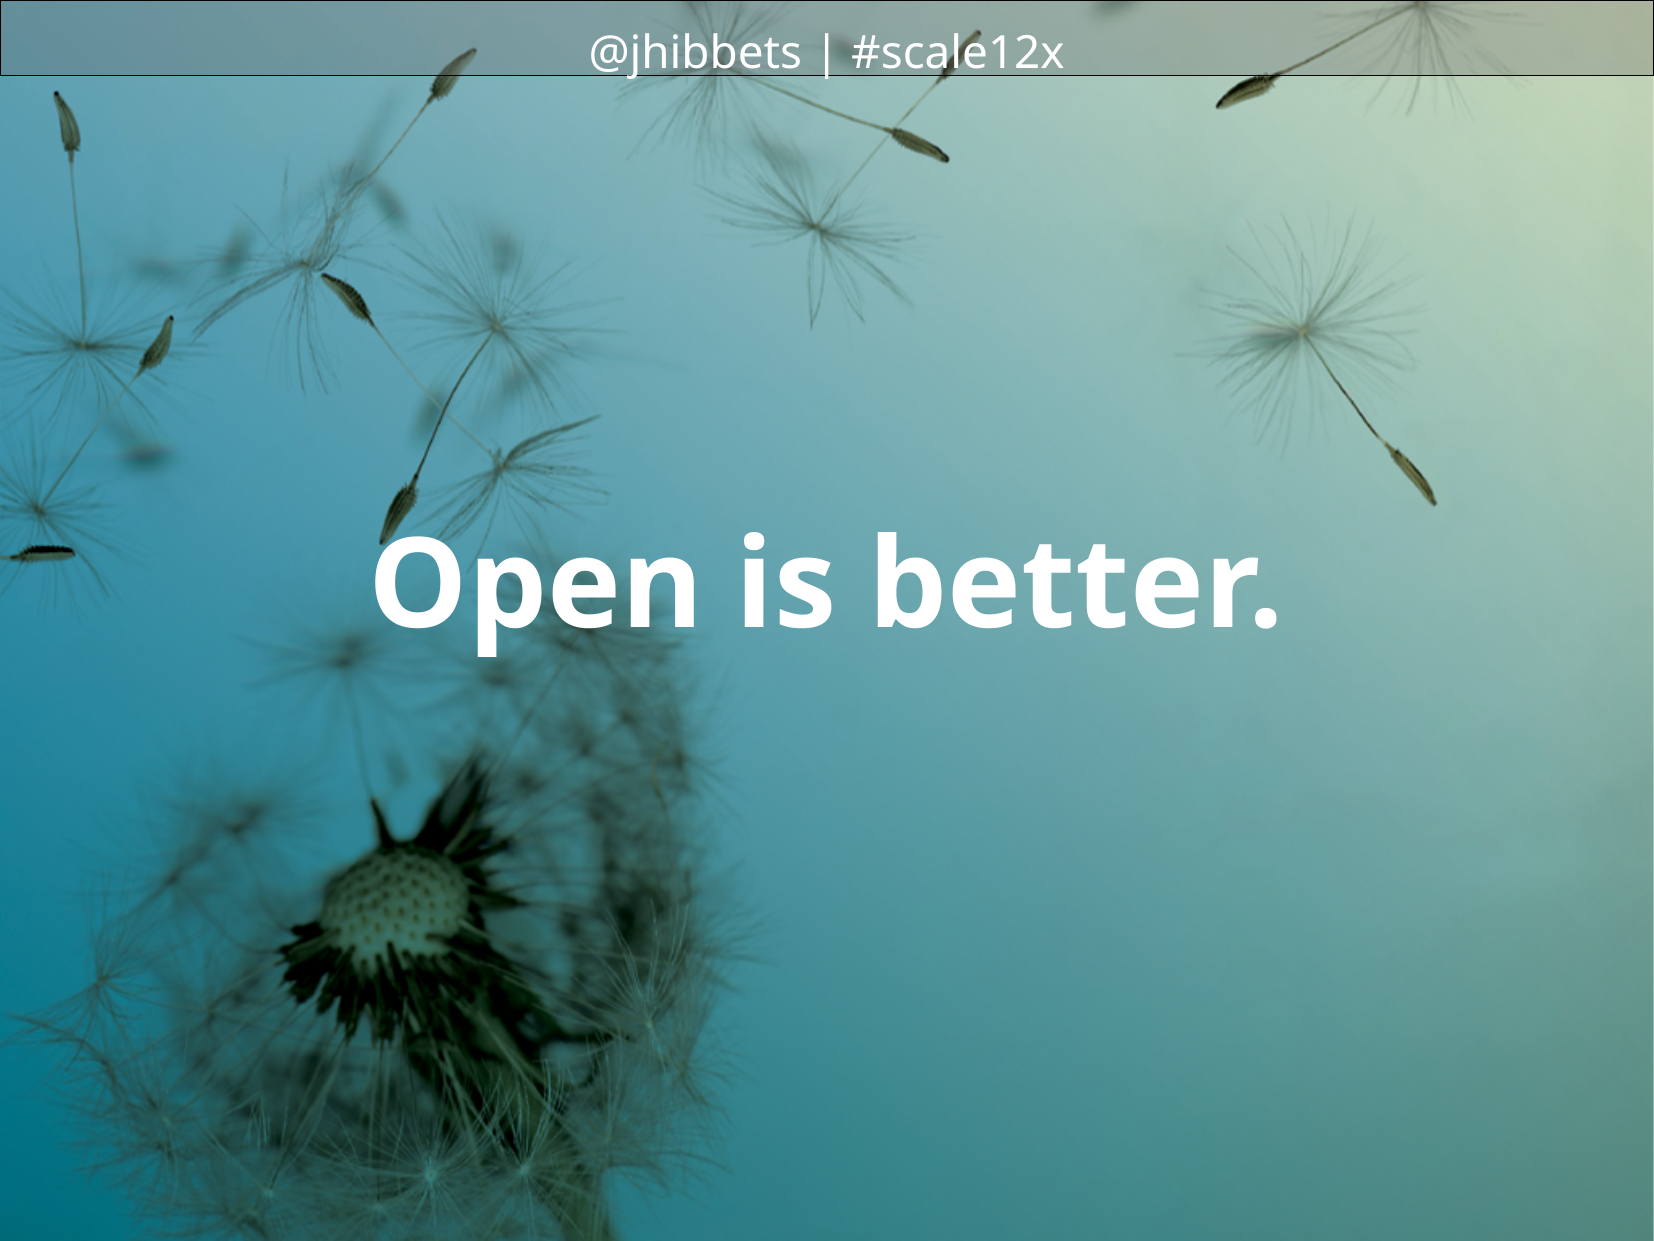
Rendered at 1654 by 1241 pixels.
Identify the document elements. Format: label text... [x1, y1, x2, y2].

text_box Open is better. [82, 49, 1571, 1109]
picture [0, 76, 1654, 1241]
